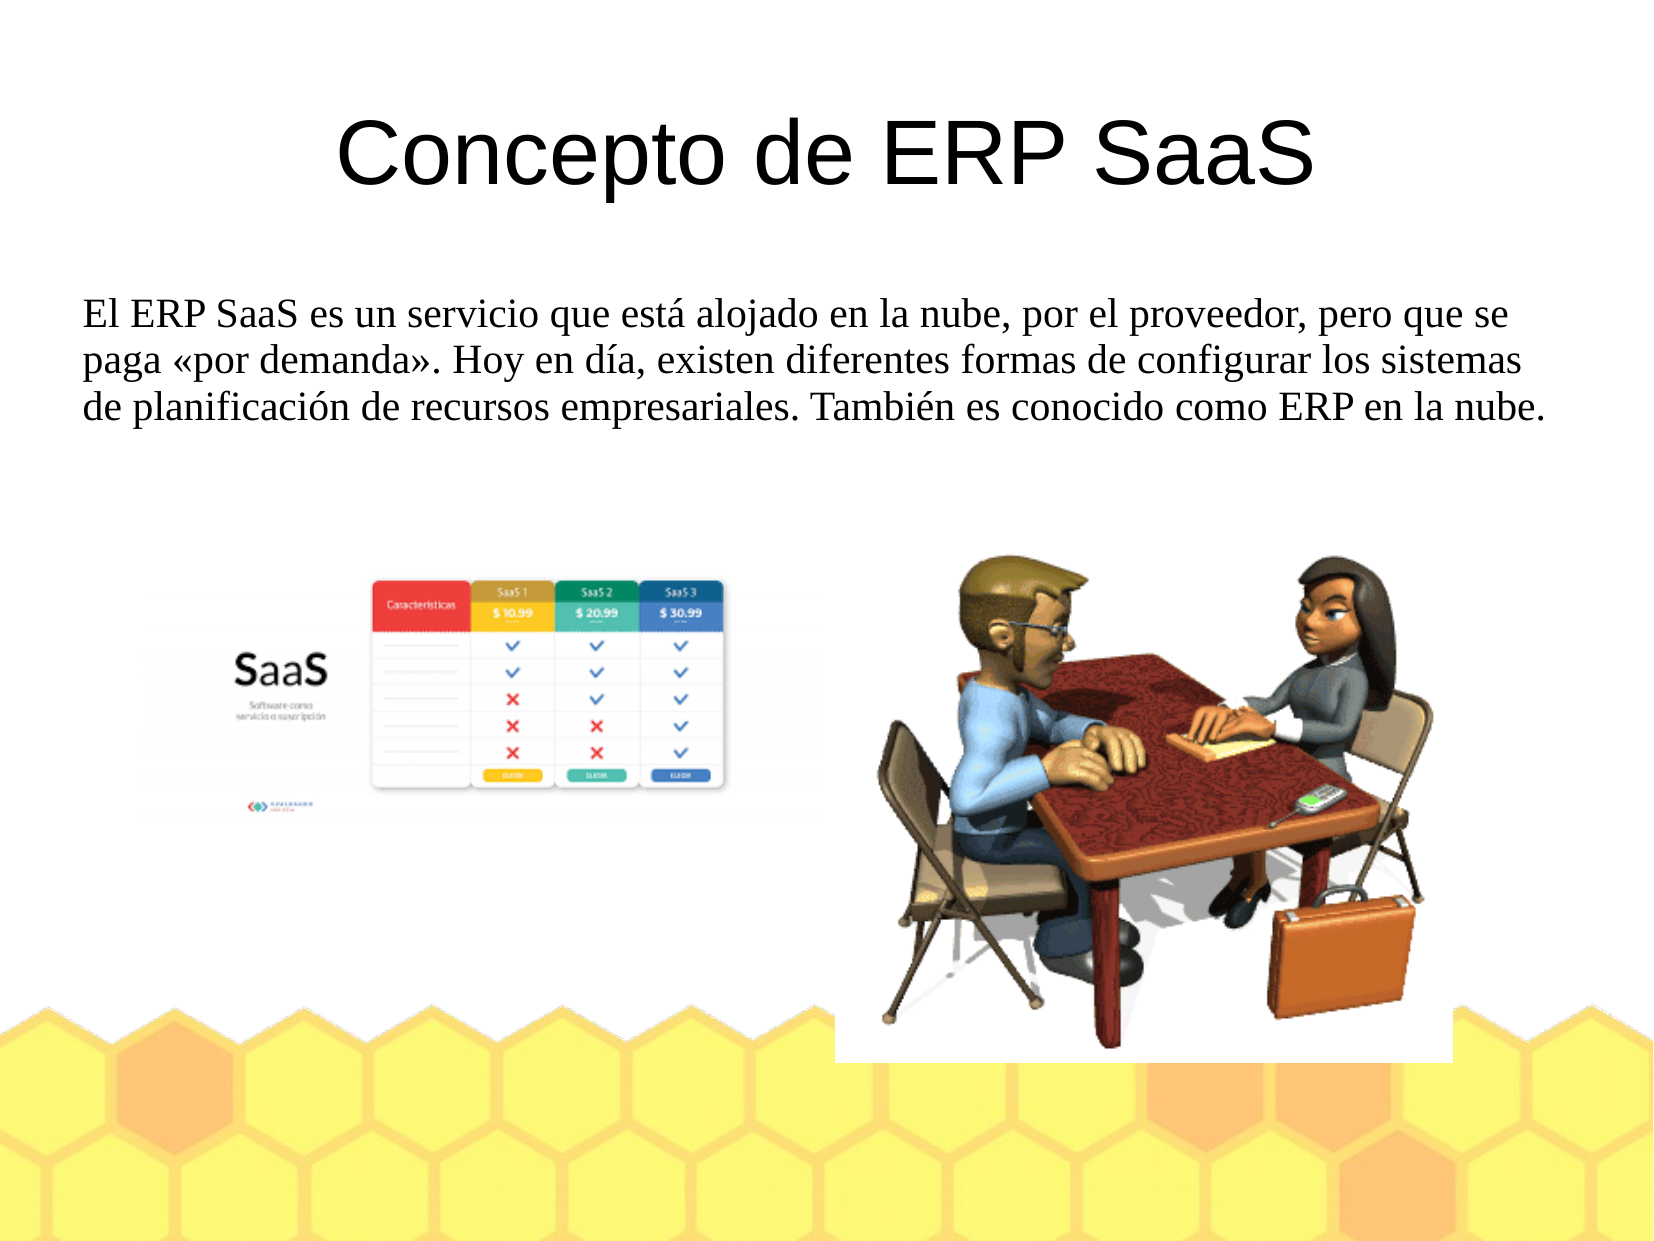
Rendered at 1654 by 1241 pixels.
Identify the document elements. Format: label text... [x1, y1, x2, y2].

title Concepto de ERP SaaS [82, 49, 1571, 257]
list El ERP SaaS es un servicio que está alojado en la nube, por el proveedor, pero que se paga «por demanda». Hoy en día, existen diferentes formas de configurar los sistemas de planificación de recursos empresariales. También es conocido como ERP en la nube. [82, 290, 1571, 1010]
picture [0, 528, 1654, 1241]
picture [143, 570, 817, 819]
